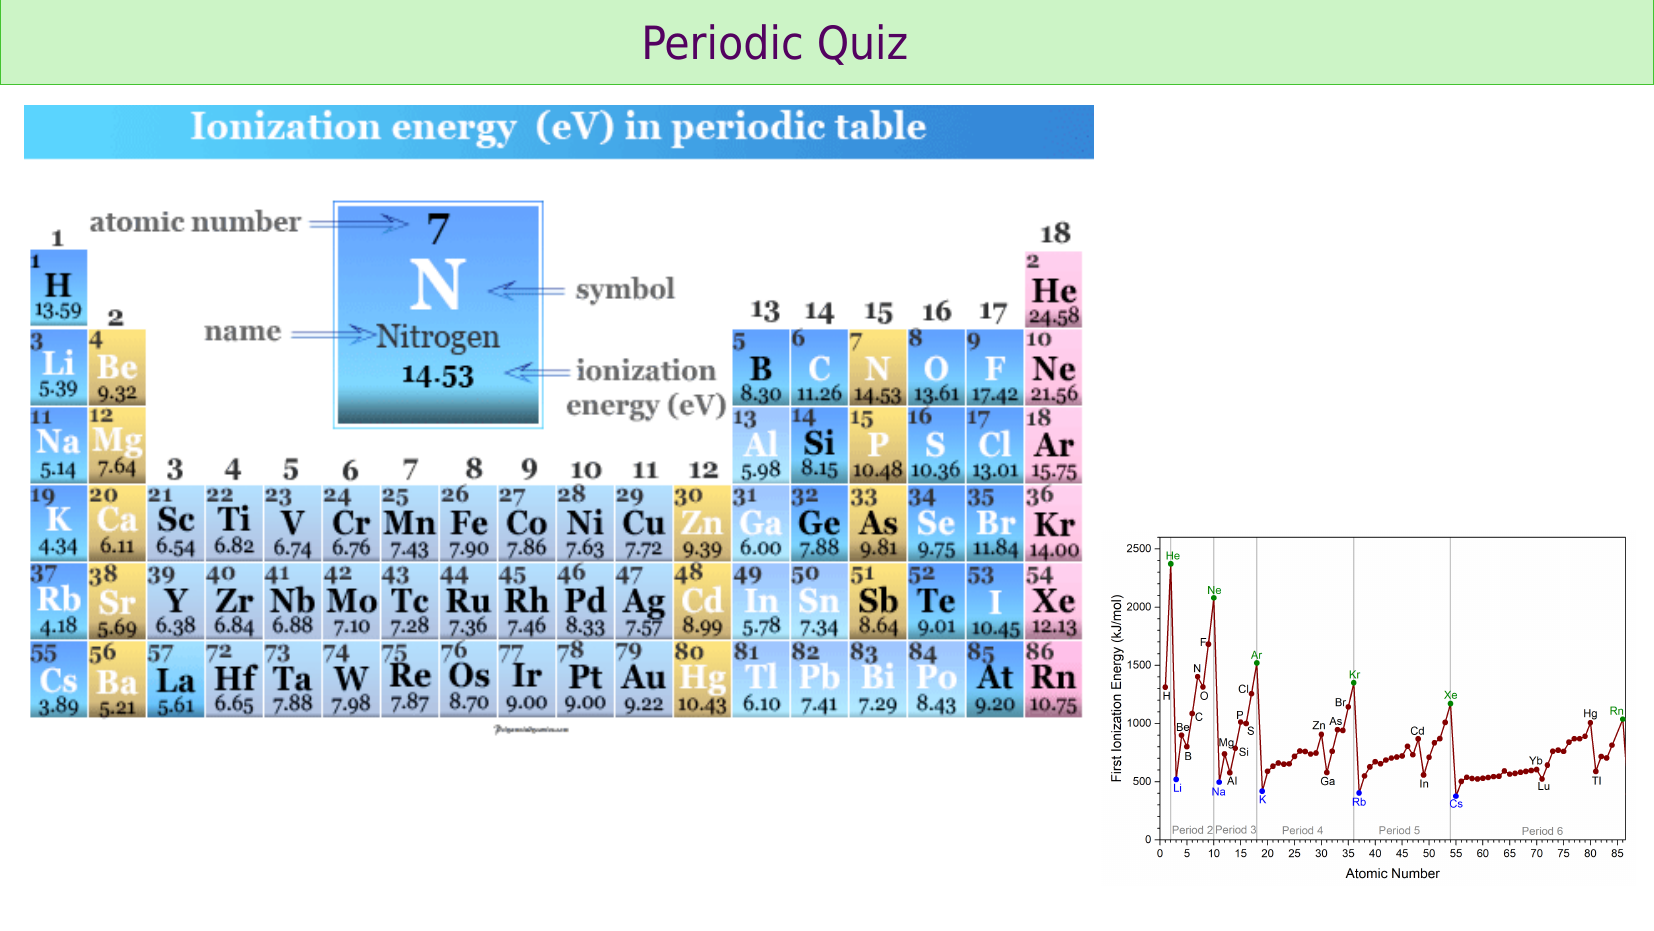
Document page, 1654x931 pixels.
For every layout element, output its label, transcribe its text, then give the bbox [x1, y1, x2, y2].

picture [24, 105, 1094, 754]
text_box [0, 0, 1654, 85]
text_box Periodic Quiz [626, 9, 937, 78]
picture [1101, 530, 1636, 886]
